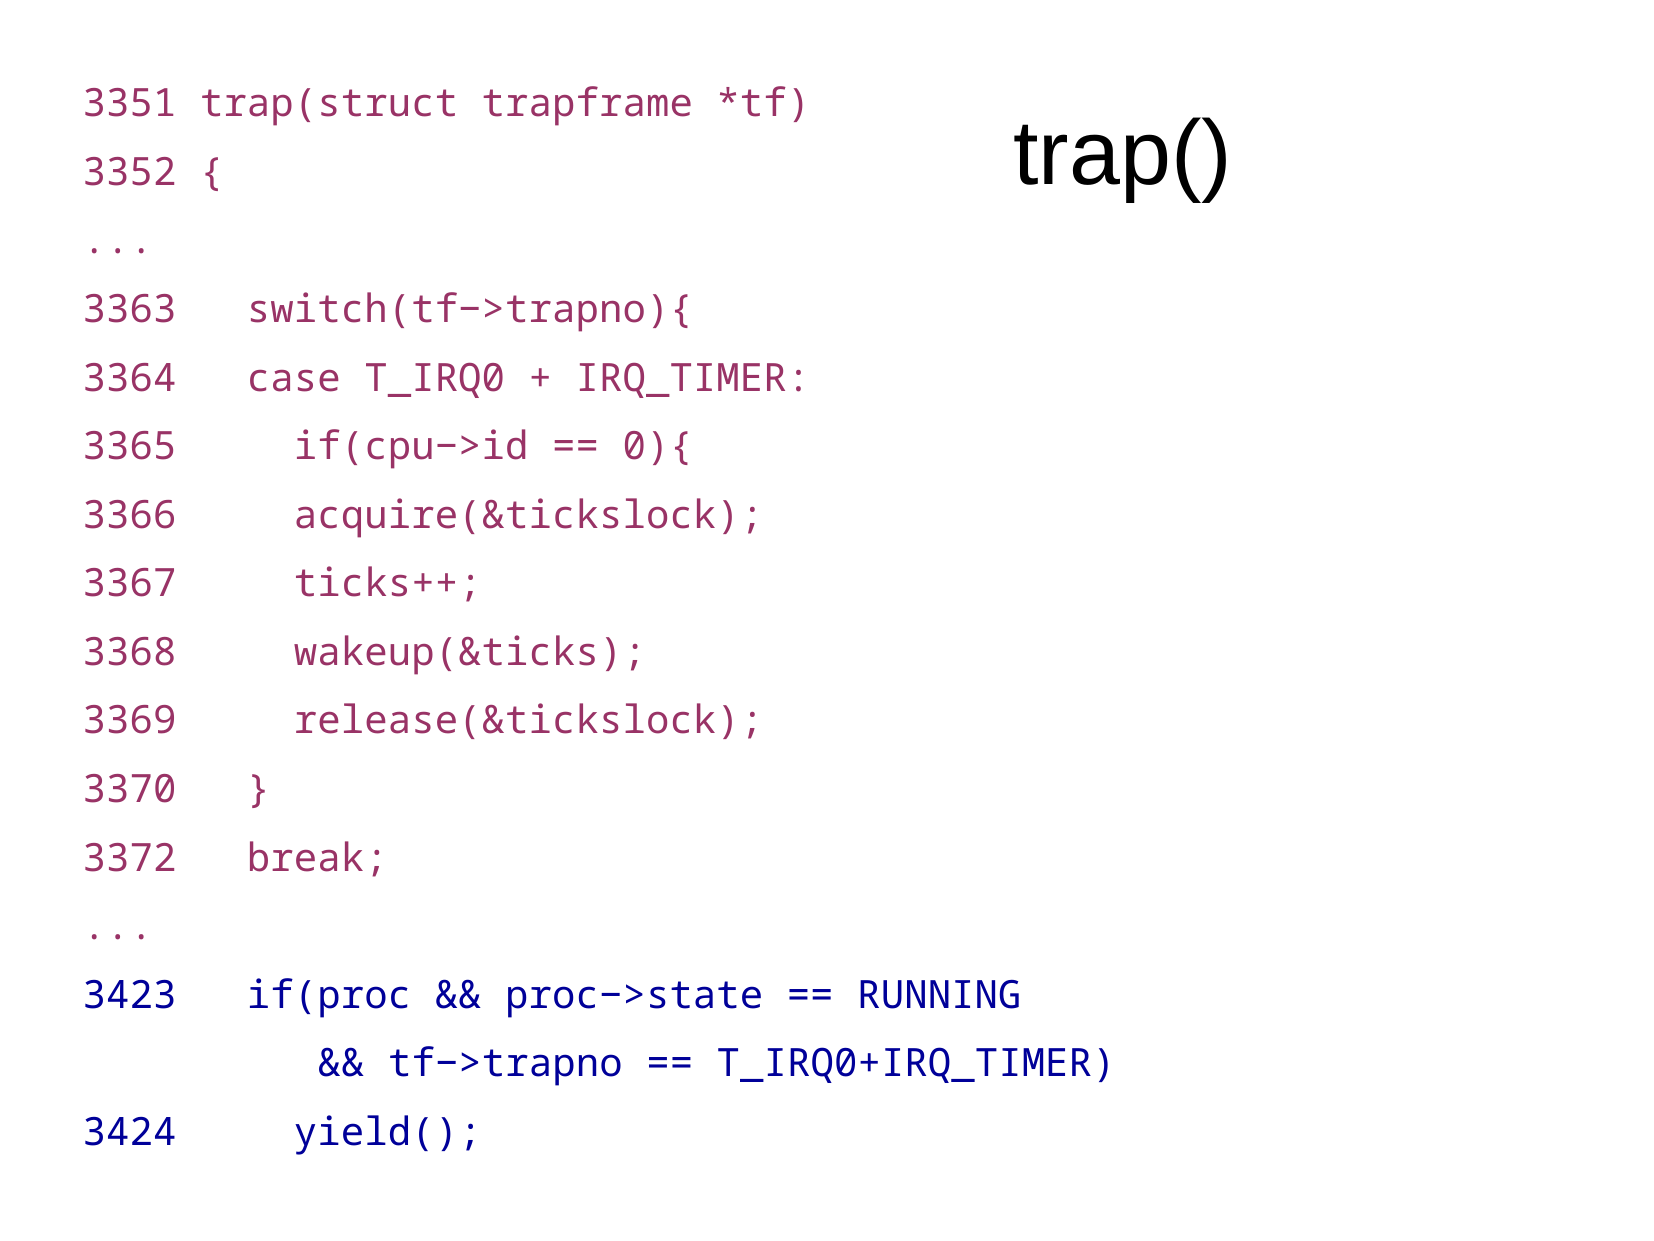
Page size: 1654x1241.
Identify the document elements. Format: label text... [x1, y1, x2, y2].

list 3351 trap(struct trapframe *tf) 3352 { ... 3363 switch(tf−>trapno){ 3364 case T_IRQ0 + IRQ_TIMER: 3365 if(cpu−>id == 0){ 3366 acquire(&tickslock); 3367 ticks++; 3368 wakeup(&ticks); 3369 release(&tickslock); 3370 } 3372 break; ... 3423 if(proc && proc−>state == RUNNING && tf−>trapno == T_IRQ0+IRQ_TIMER) 3424 yield(); [82, 75, 1571, 1163]
title trap() [675, 49, 1571, 257]
